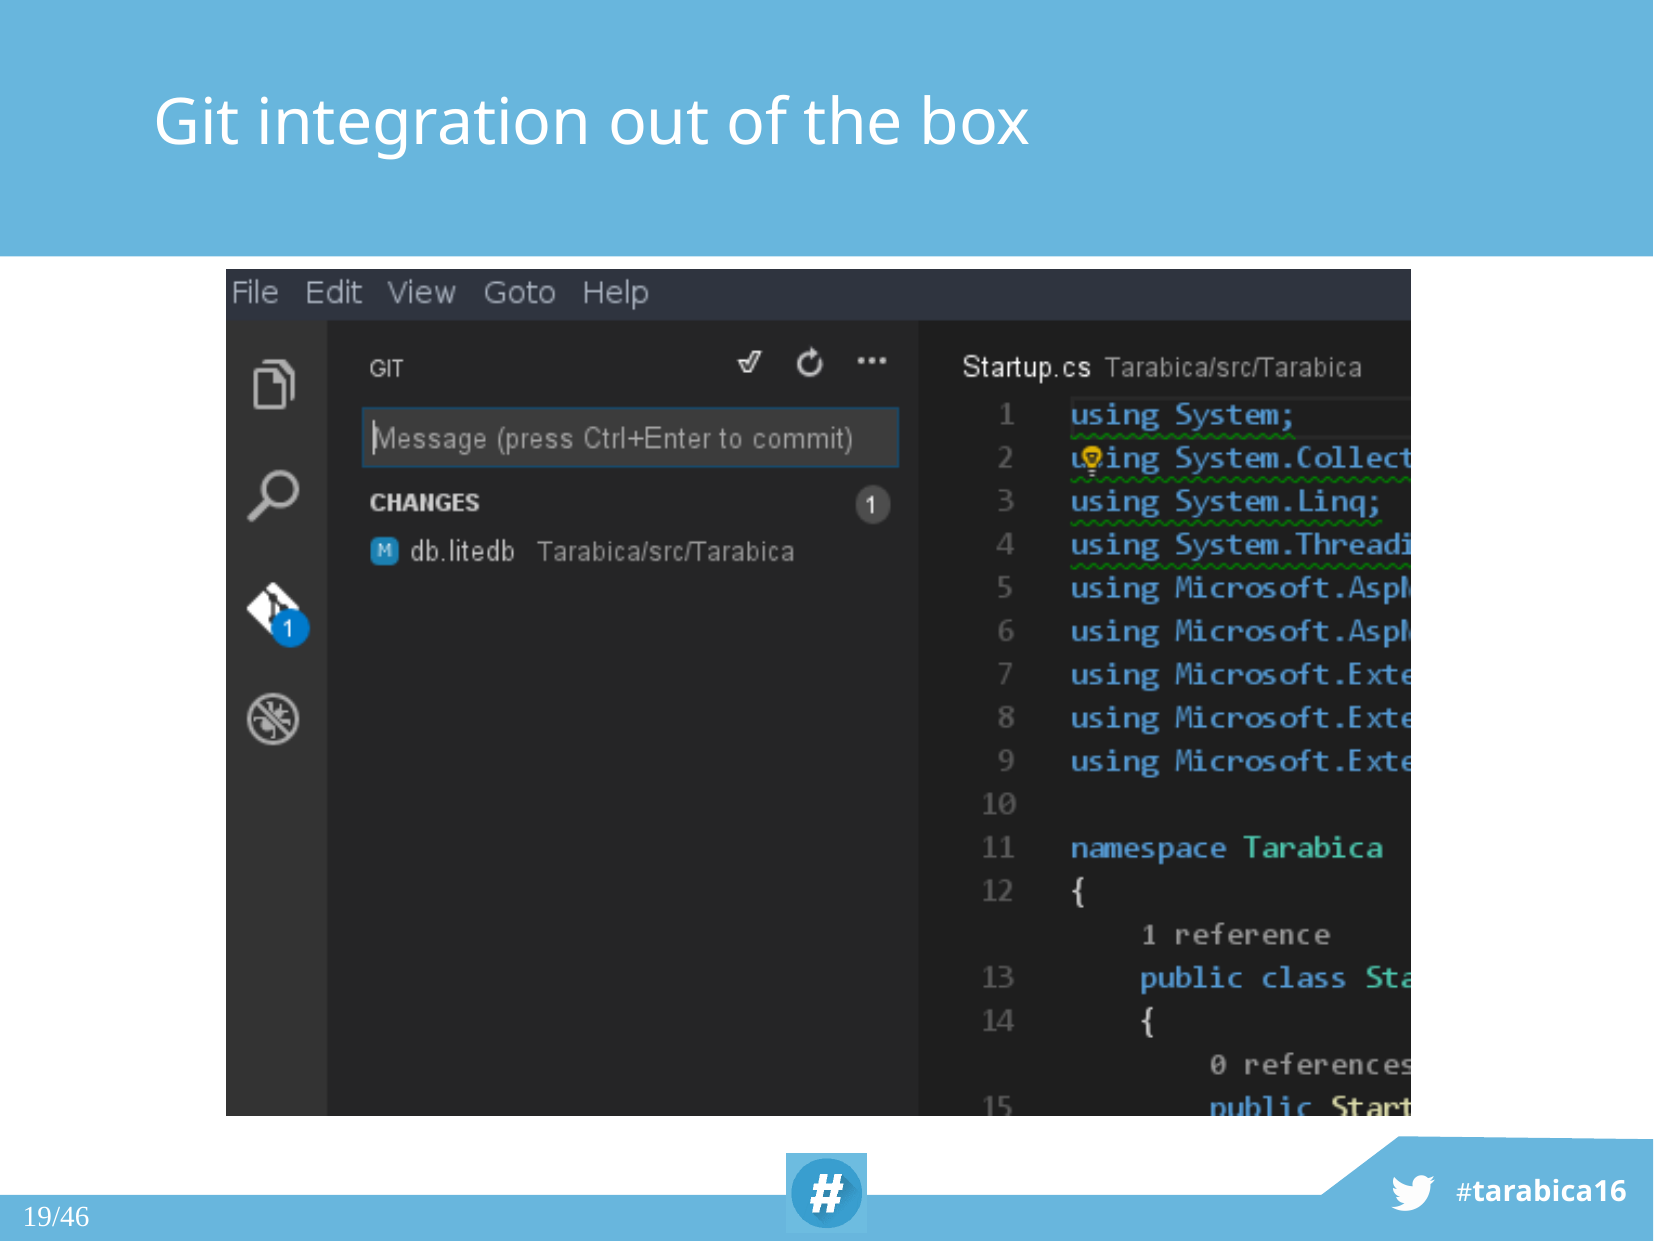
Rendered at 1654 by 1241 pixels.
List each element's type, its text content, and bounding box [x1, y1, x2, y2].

picture [786, 1153, 867, 1233]
picture [1378, 1158, 1448, 1228]
list Git integration out of the box [82, 75, 1571, 796]
picture [226, 269, 1411, 1116]
